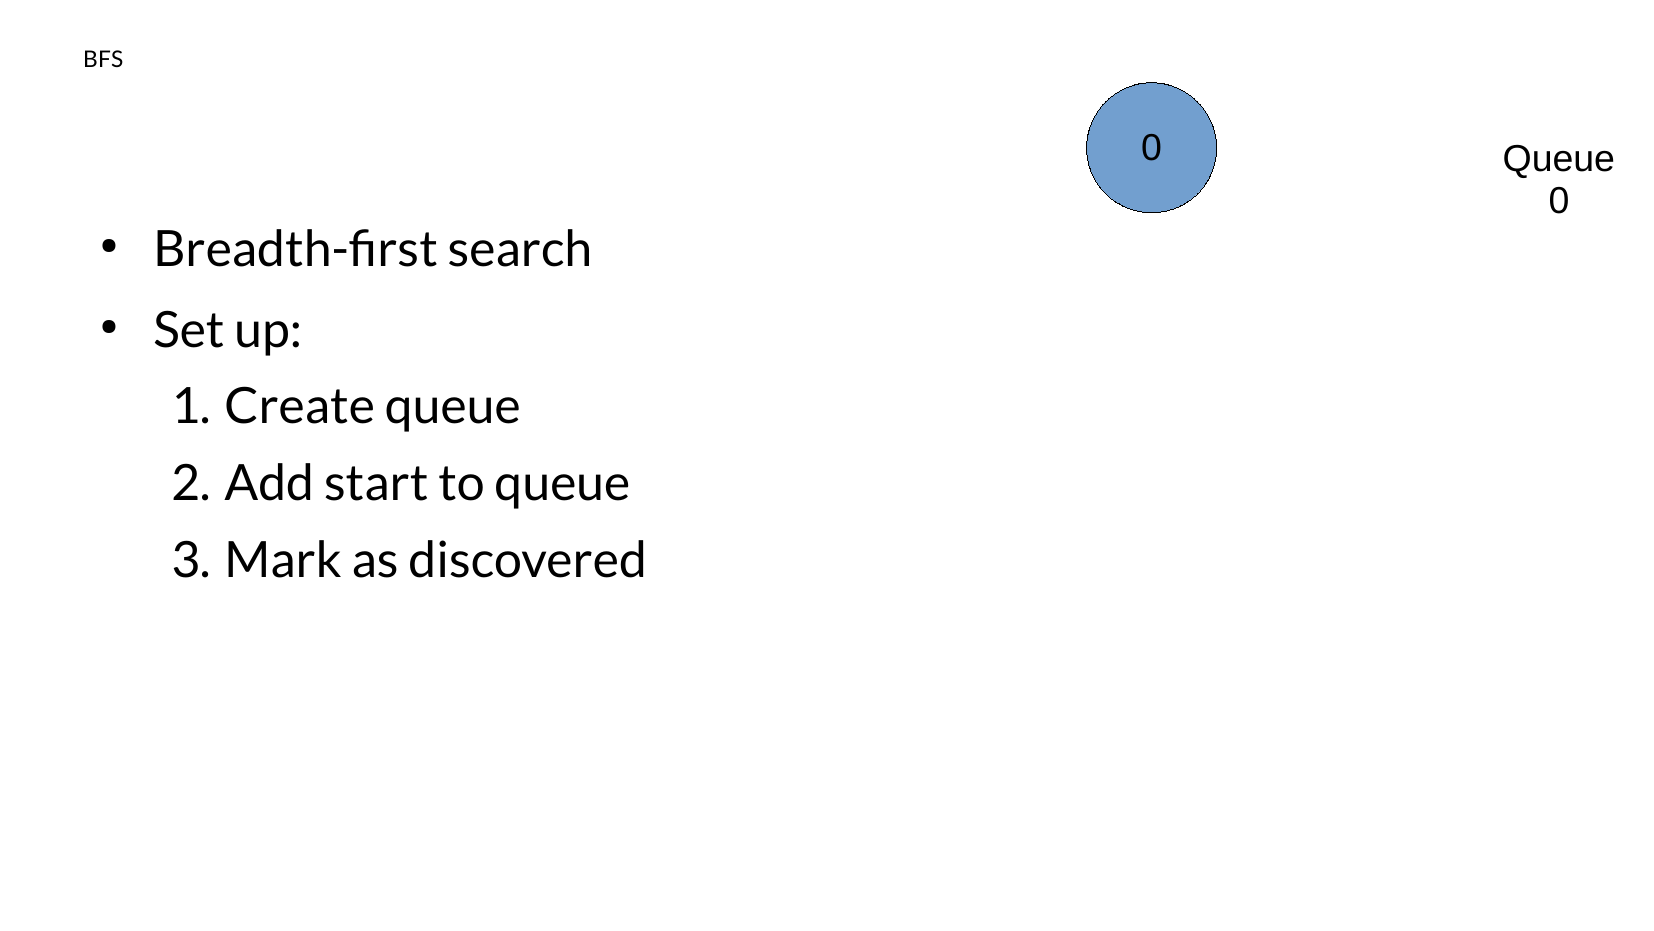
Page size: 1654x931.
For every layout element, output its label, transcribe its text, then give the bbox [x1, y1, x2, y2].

title BFS [83, 0, 1571, 119]
list Breadth-first search Set up: Create queue Add start to queue Mark as discovered [82, 217, 809, 839]
text_box 0 [1086, 82, 1217, 213]
text_box Queue 0 [1488, 129, 1630, 229]
